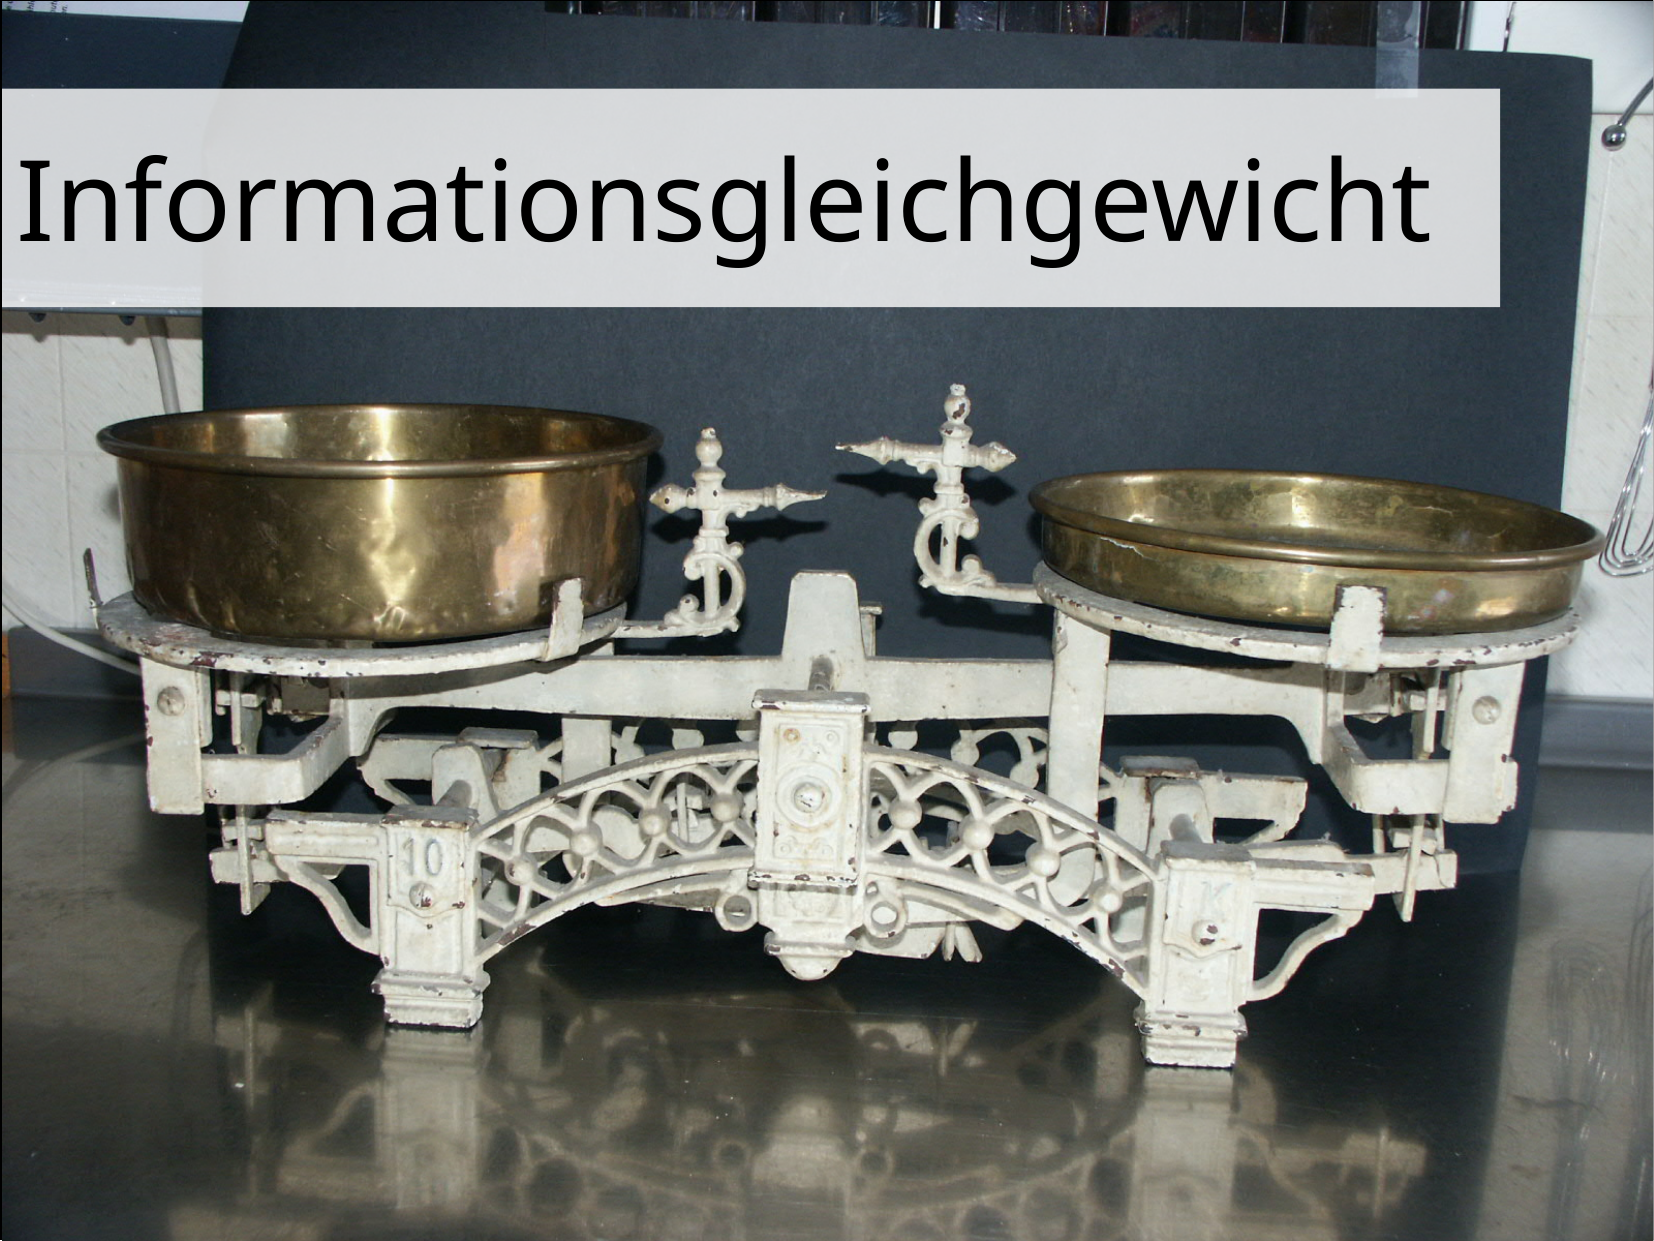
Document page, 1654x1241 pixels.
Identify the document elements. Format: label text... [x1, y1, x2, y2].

picture [2, 1, 1654, 1241]
text_box Informationsgleichgewicht [2, 88, 1501, 308]
